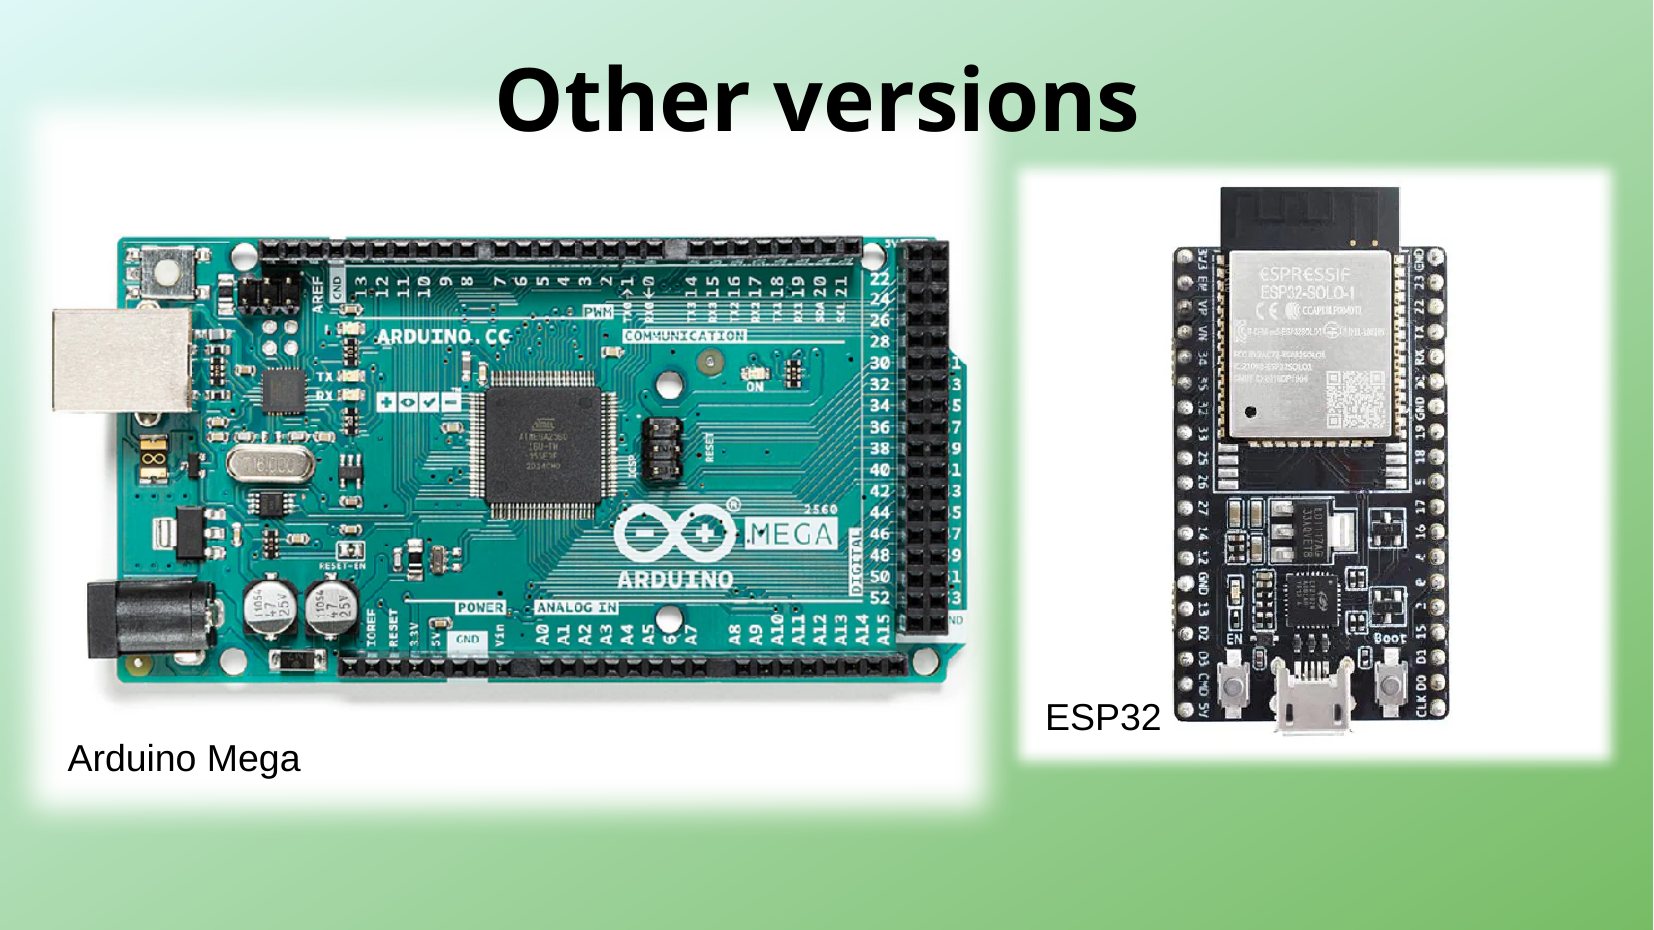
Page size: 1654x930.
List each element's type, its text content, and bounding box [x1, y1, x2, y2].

text_box ESP32 [1030, 689, 1394, 761]
picture [0, 77, 1625, 842]
text_box Other versions [389, 30, 1246, 170]
text_box Arduino Mega [52, 729, 416, 801]
